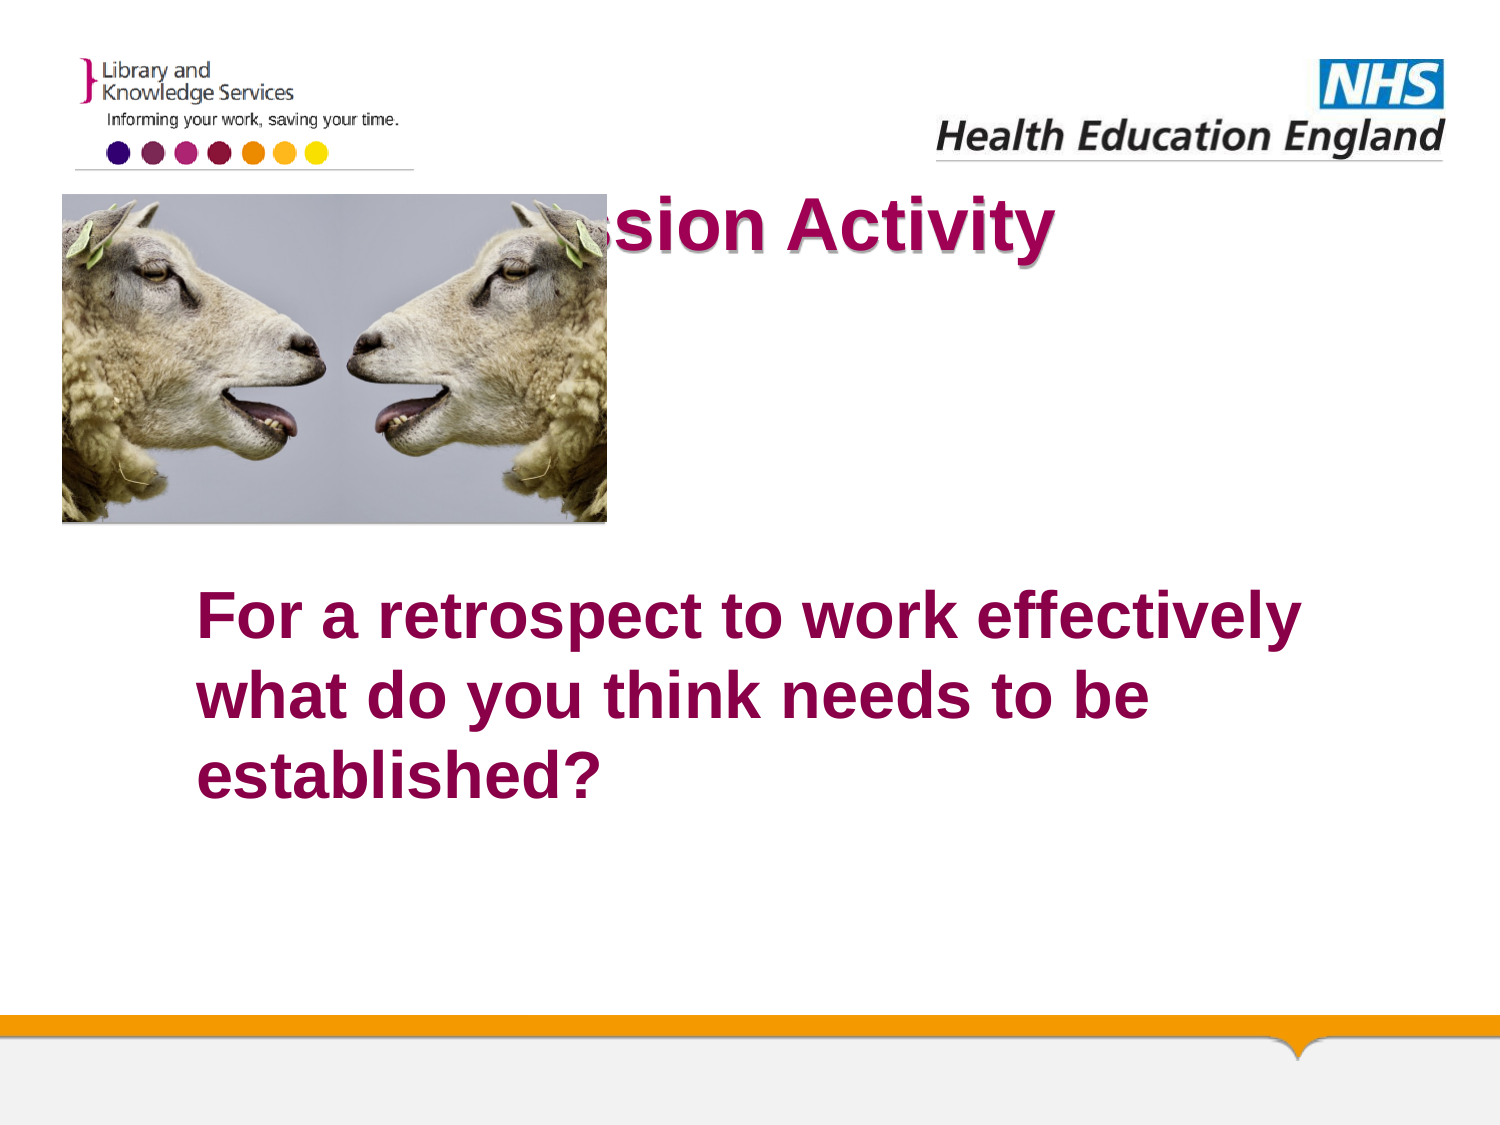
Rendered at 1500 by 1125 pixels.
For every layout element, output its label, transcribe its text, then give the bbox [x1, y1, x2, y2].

title Discussion Activity [657, 246, 1463, 358]
picture [62, 194, 607, 522]
picture [75, 54, 416, 169]
text_box For a retrospect to work effectively what do you think needs to be established? [181, 564, 1431, 903]
